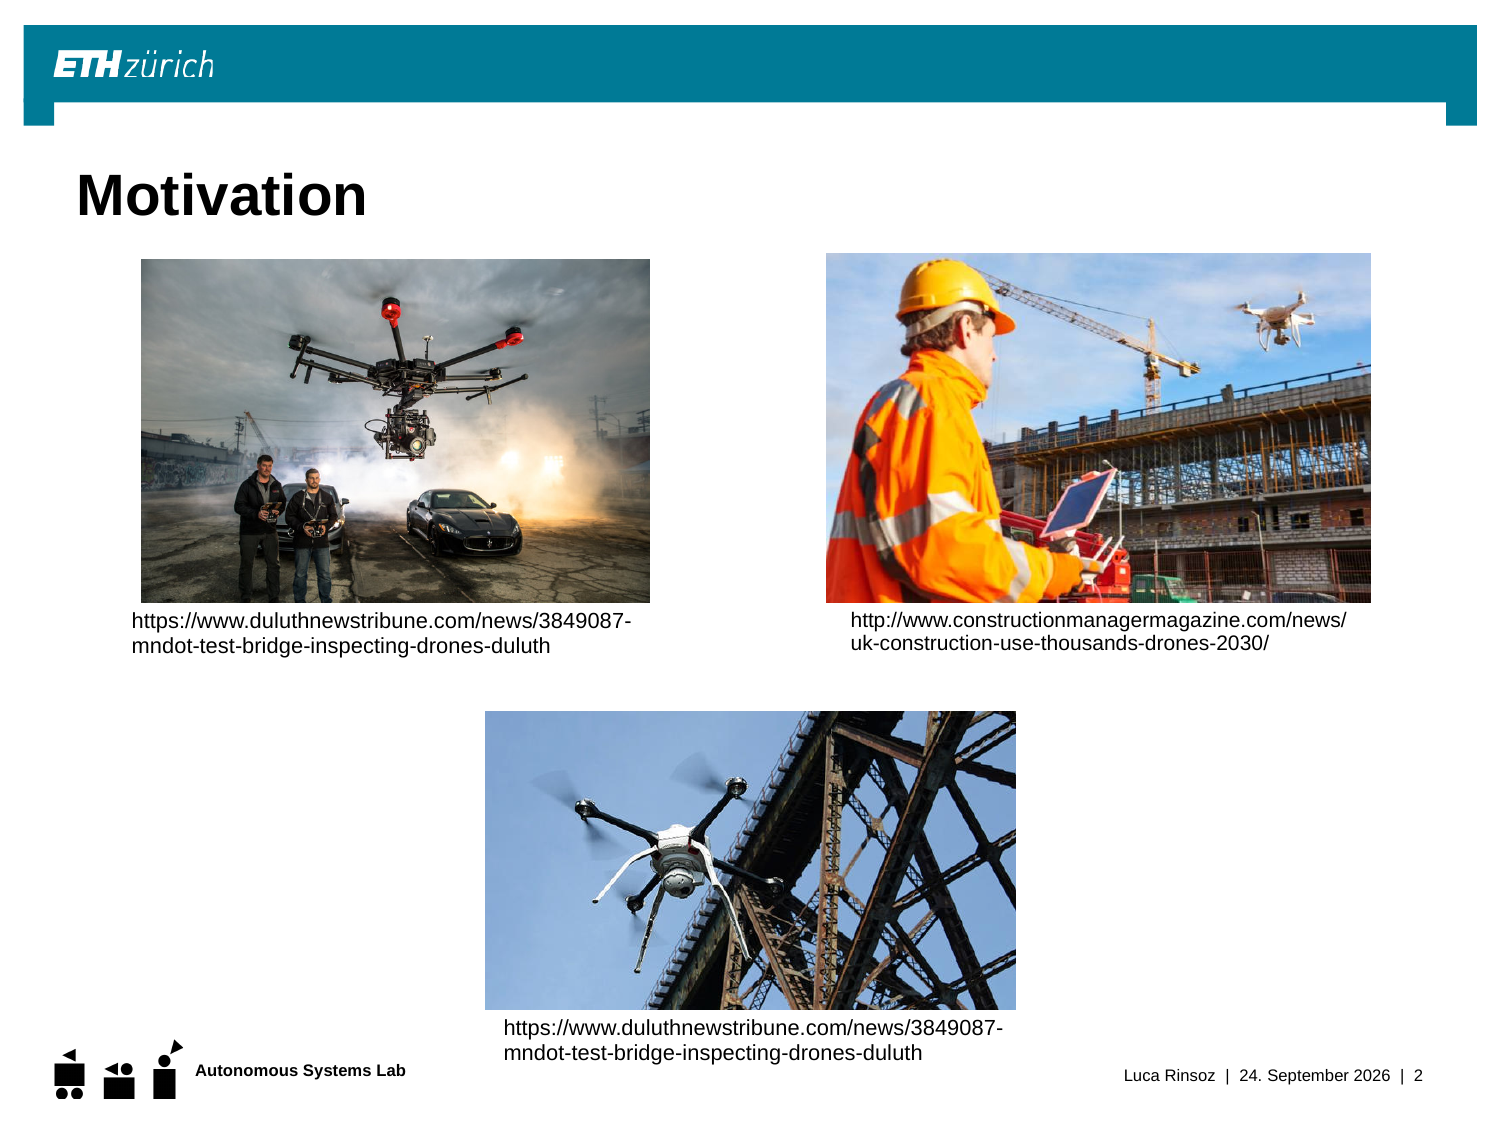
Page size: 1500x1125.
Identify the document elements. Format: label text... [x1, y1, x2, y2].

list https://www.duluthnewstribune.com/news/3849087-mndot-test-bridge-inspecting-drones-duluth [100, 608, 644, 680]
picture [826, 253, 1371, 603]
picture [485, 711, 1016, 1010]
list http://www.constructionmanagermagazine.com/news/uk-construction-use-thousands-drones-2030/ [820, 608, 1365, 680]
picture [141, 259, 650, 603]
title Motivation [53, 101, 1447, 290]
list https://www.duluthnewstribune.com/news/3849087-mndot-test-bridge-inspecting-drones-duluth [472, 1015, 1016, 1087]
